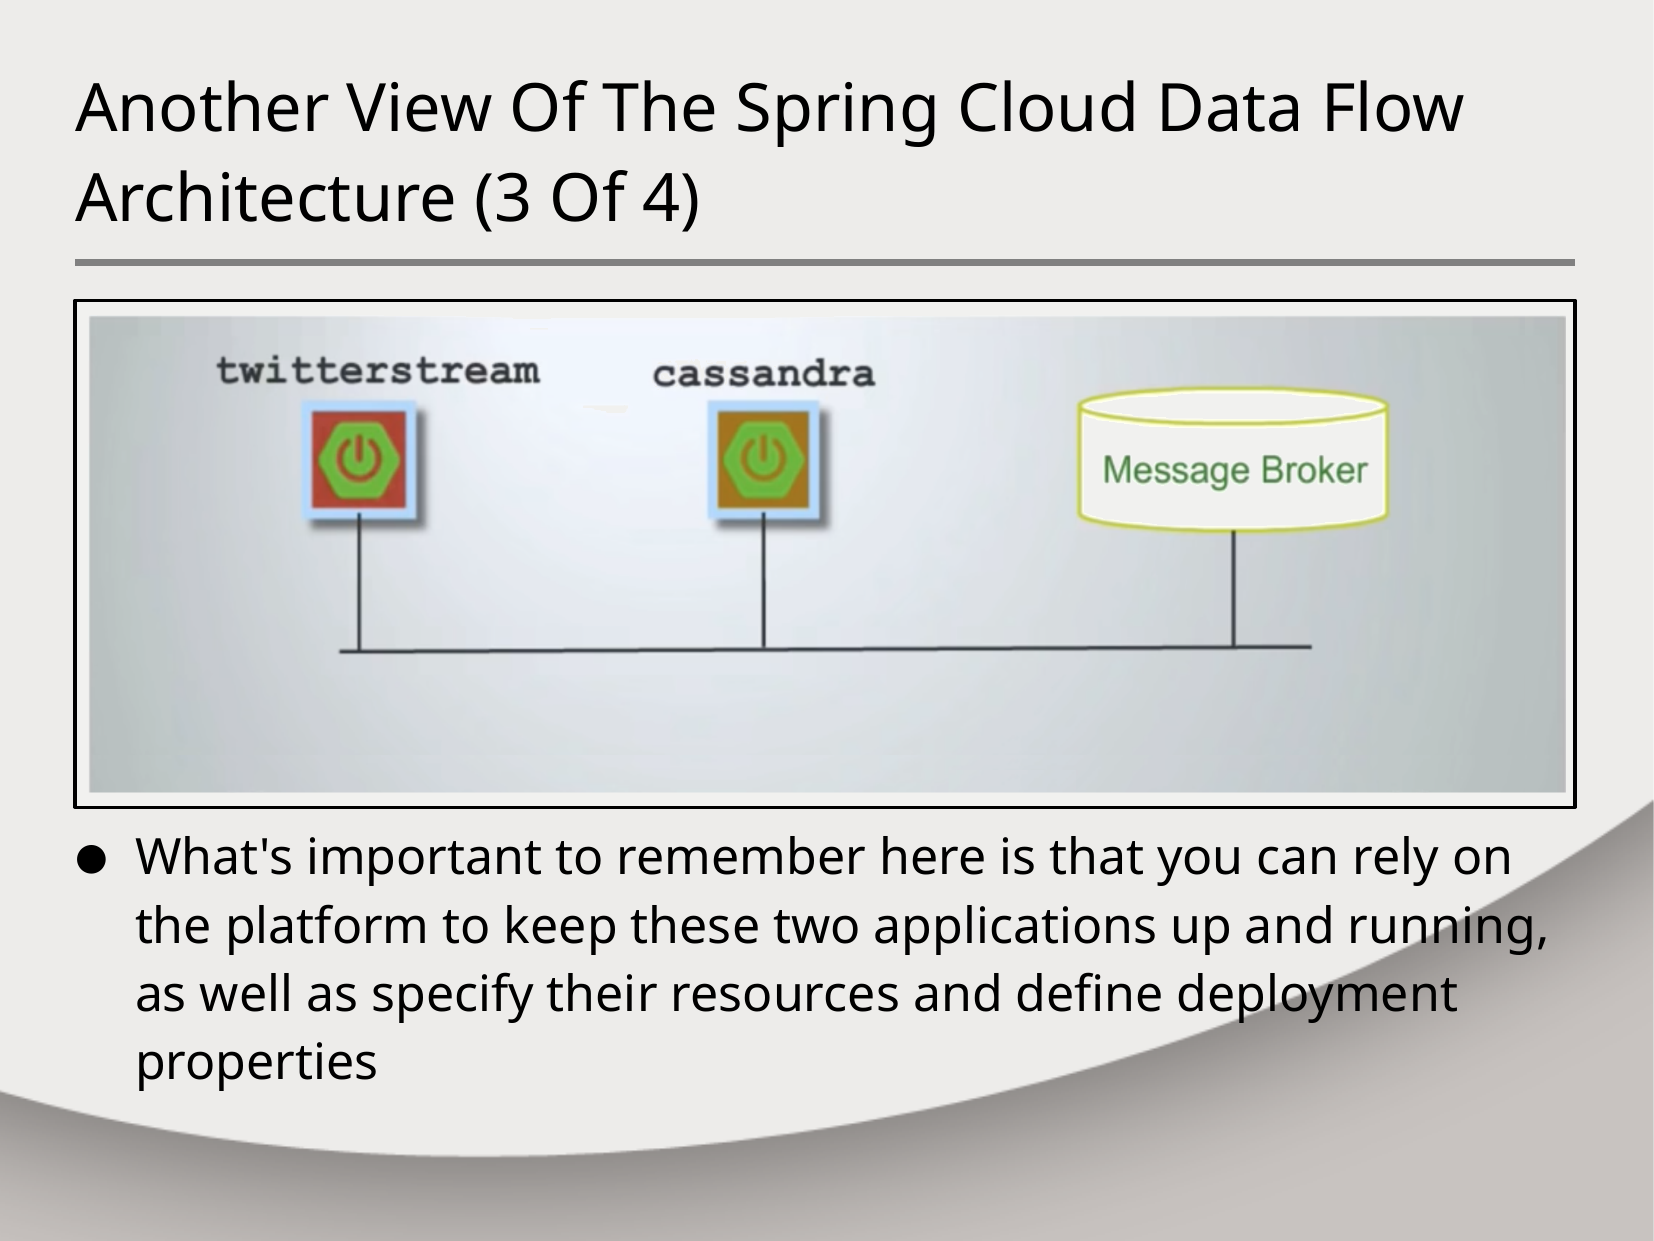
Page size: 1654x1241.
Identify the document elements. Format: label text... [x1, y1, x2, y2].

title Another View Of The Spring Cloud Data Flow Architecture (3 Of 4) [75, 75, 1576, 226]
picture [0, 0, 1654, 1241]
list What's important to remember here is that you can rely on the platform to keep these two applications up and running, as well as specify their resources and define deployment properties [75, 300, 1576, 1163]
